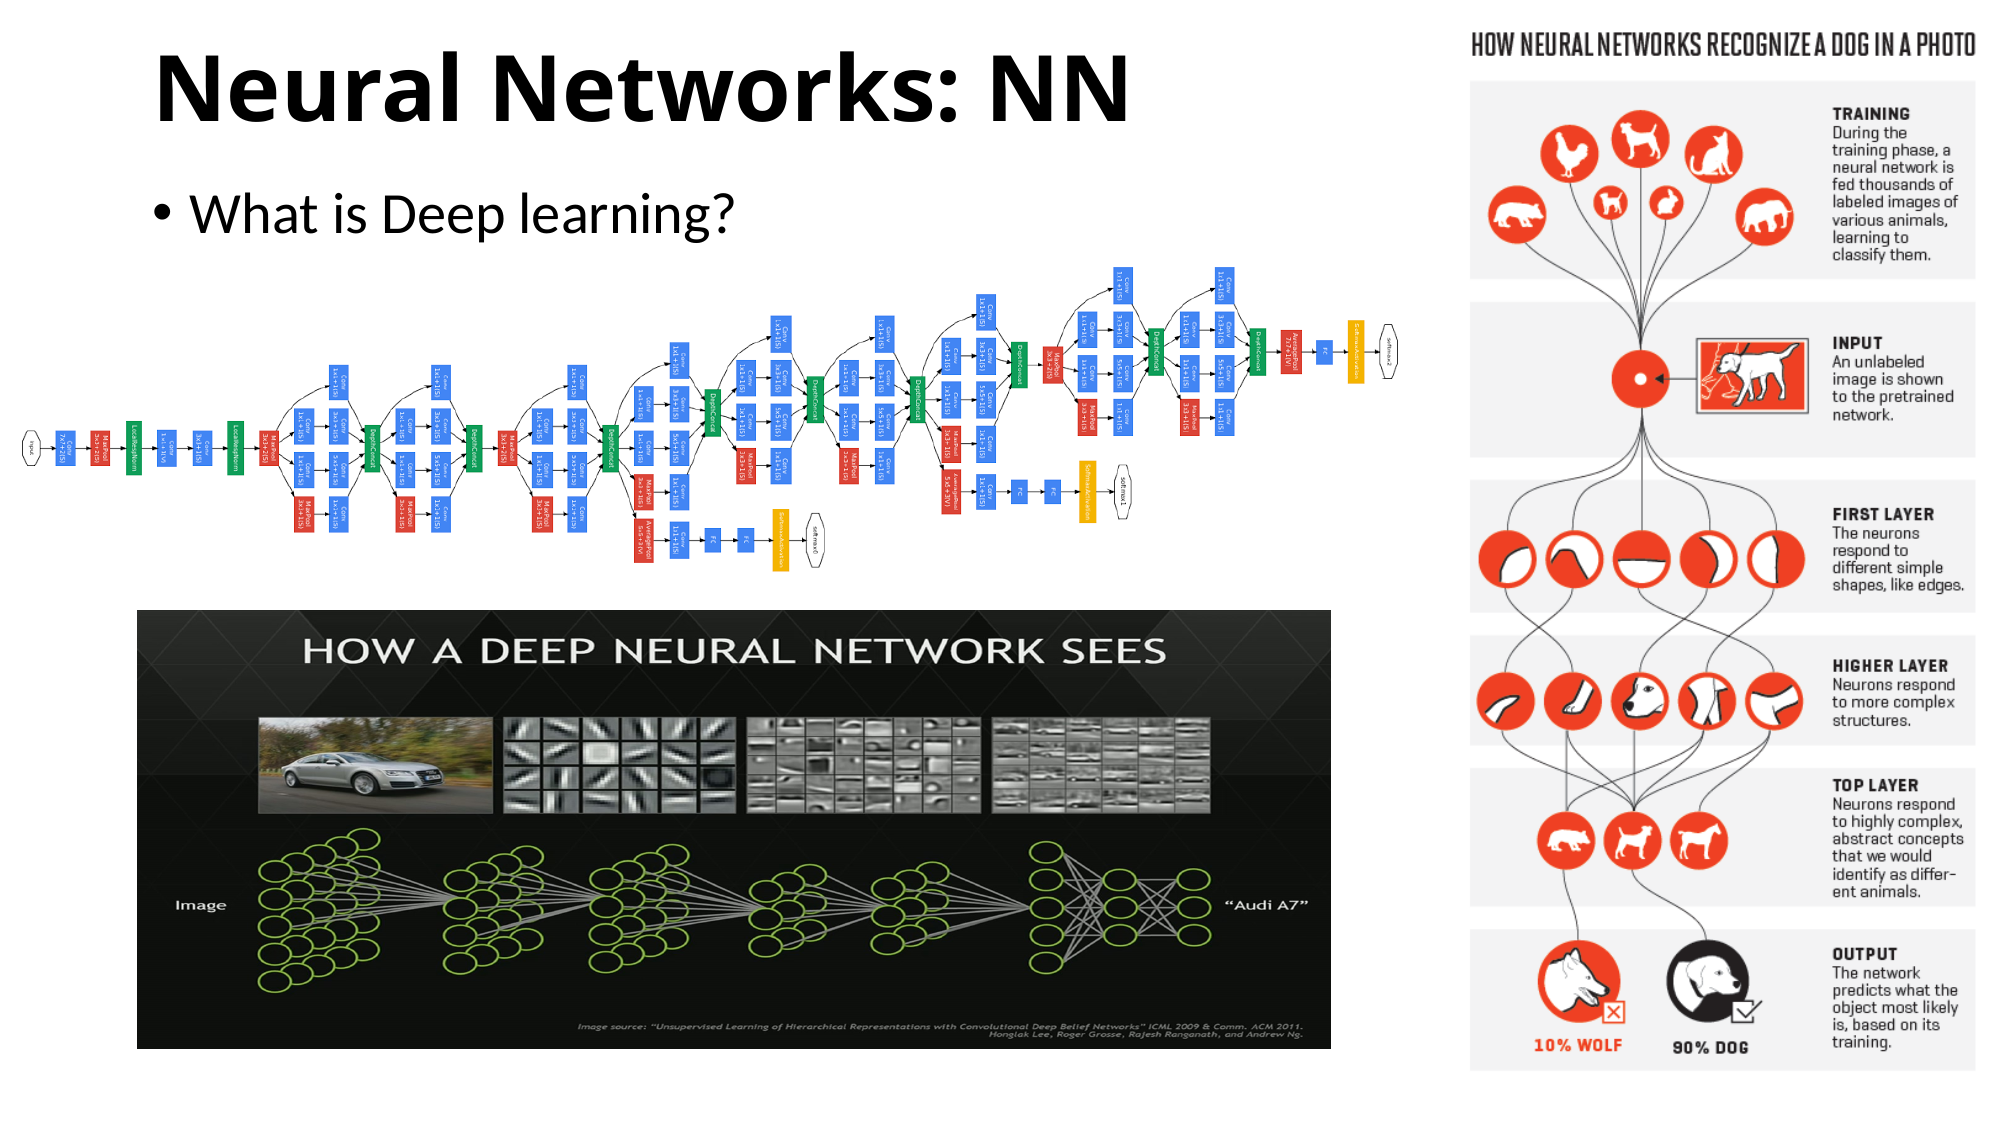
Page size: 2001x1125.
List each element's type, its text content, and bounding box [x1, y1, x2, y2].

title Neural Networks: NN [137, 33, 1464, 150]
picture [0, 16, 1985, 1084]
picture [137, 610, 1331, 1049]
list What is Deep learning? [137, 176, 1464, 260]
list What is Deep learning? [137, 577, 1464, 1084]
